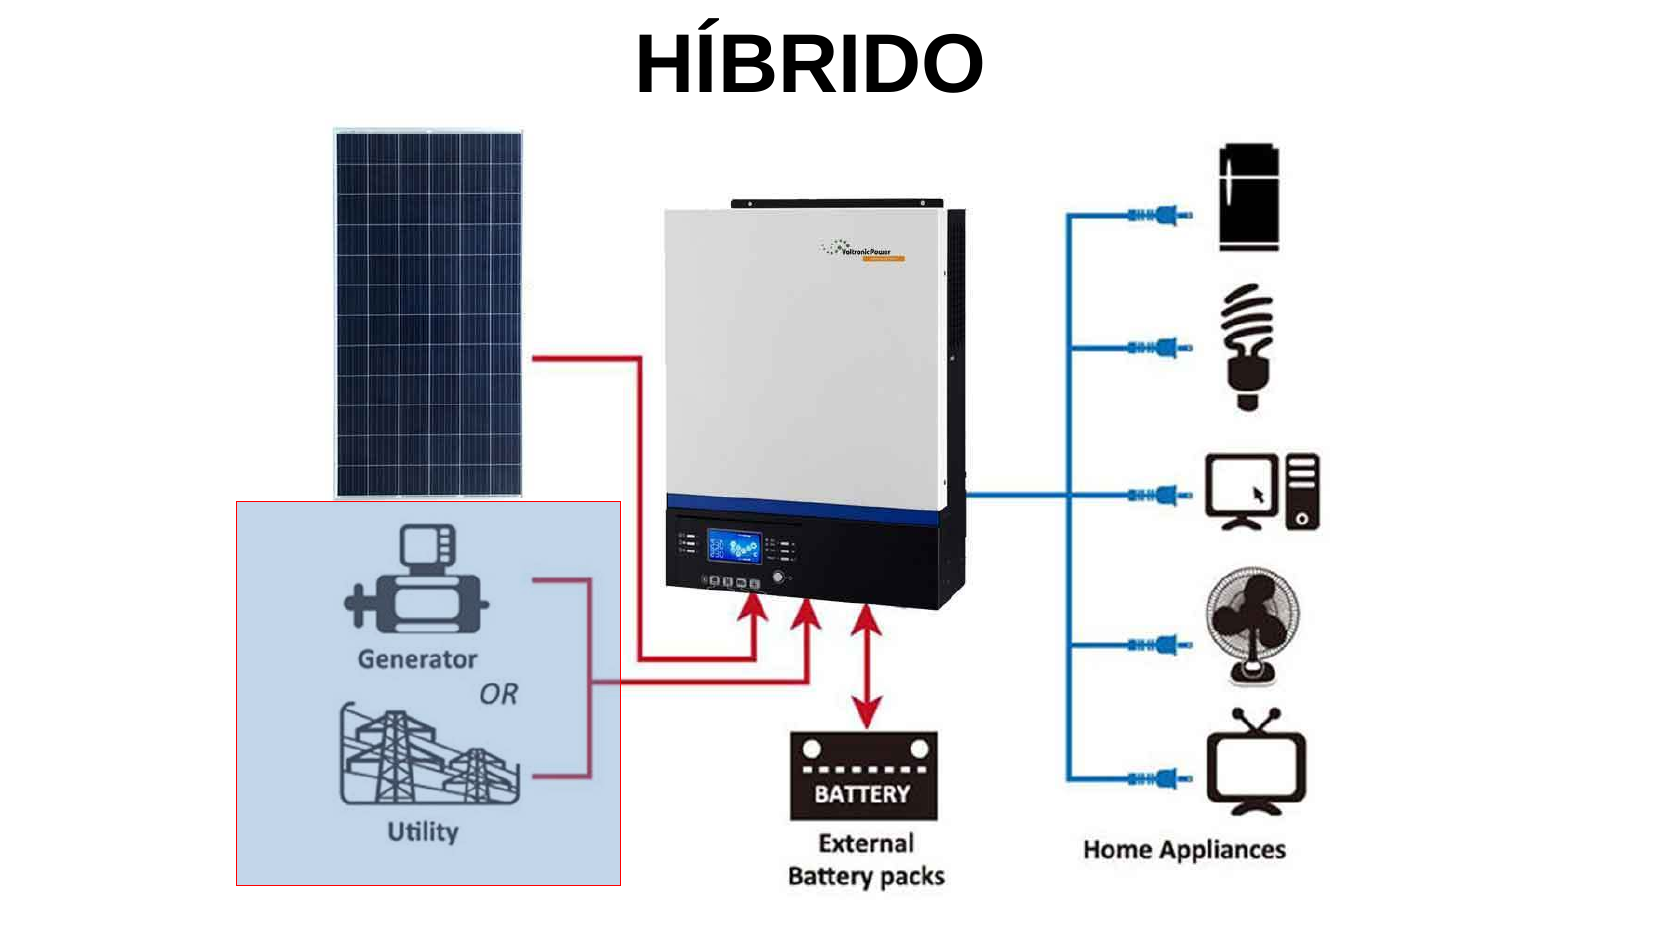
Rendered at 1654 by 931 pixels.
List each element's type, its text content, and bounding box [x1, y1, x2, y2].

picture [265, 118, 1382, 916]
text_box HÍBRIDO [620, 10, 1024, 119]
text_box [236, 501, 621, 886]
